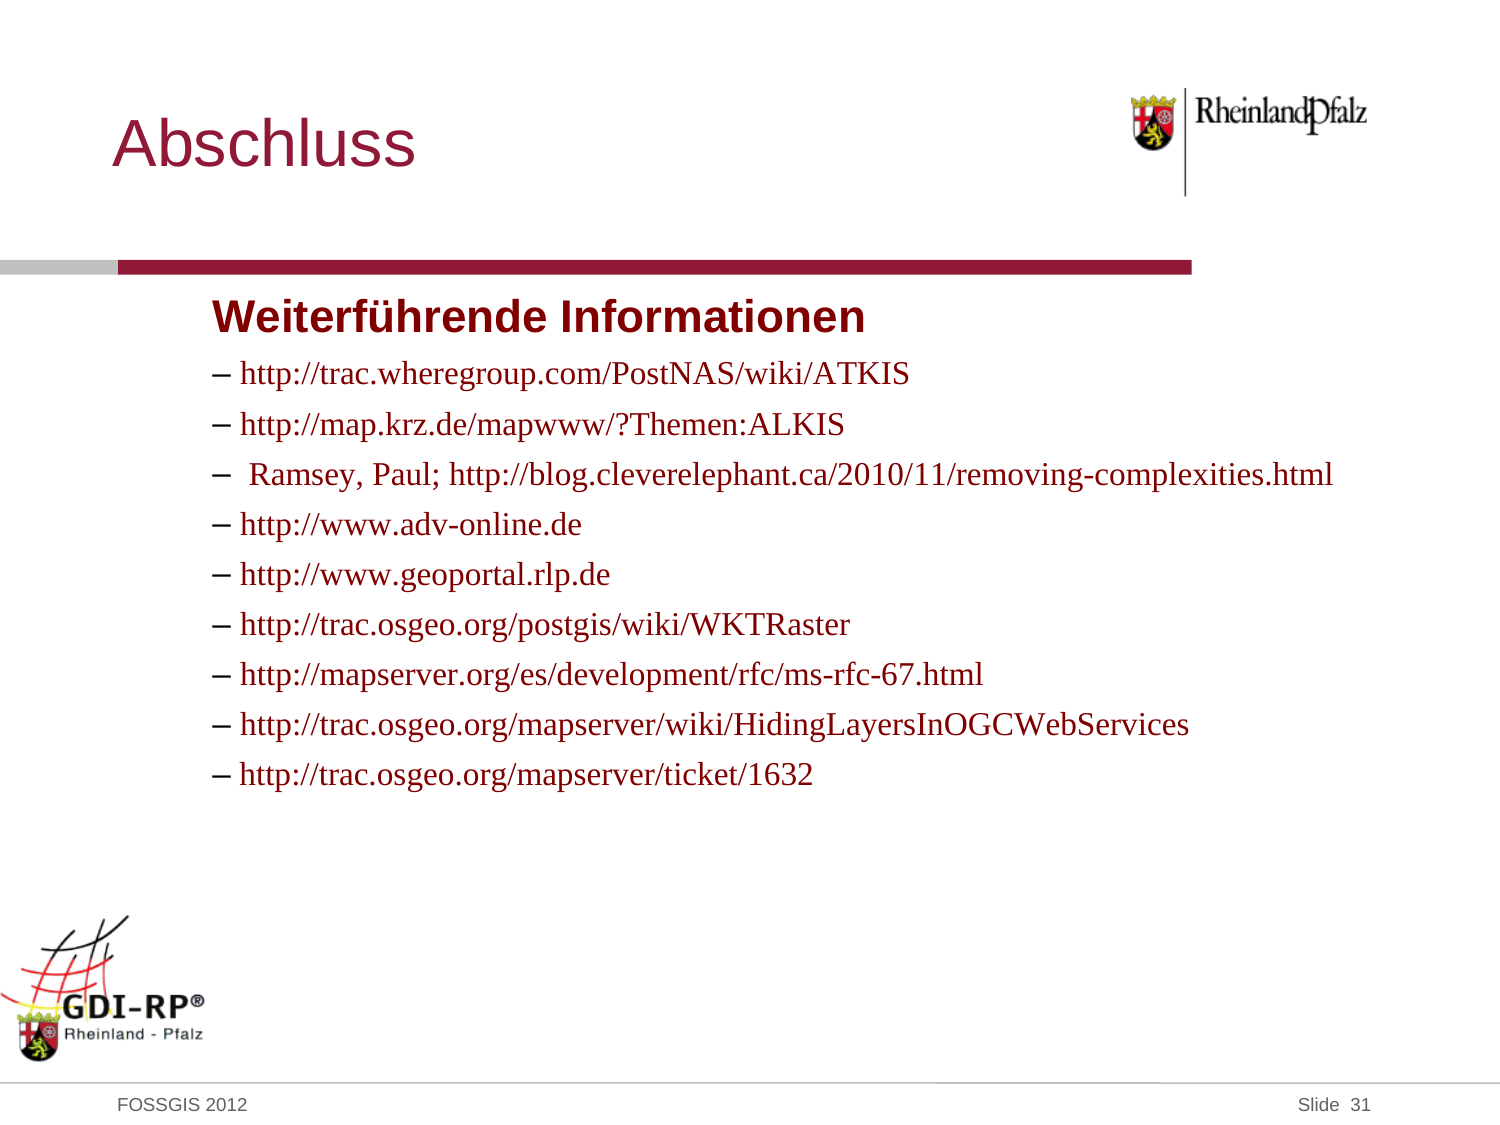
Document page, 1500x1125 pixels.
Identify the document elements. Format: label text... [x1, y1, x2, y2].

title Abschluss [112, 63, 1071, 224]
list Weiterführende Informationen http://trac.wheregroup.com/PostNAS/wiki/ATKIS http://map.krz.de/mapwww/?Themen:ALKIS Ramsey, Paul; http://blog.cleverelephant.ca/2010/11/removing-complexities.html http://www.adv-online.de http://www.geoportal.rlp.de http://trac.osgeo.org/postgis/wiki/WKTRaster http://mapserver.org/es/development/rfc/ms-rfc-67.html http://trac.osgeo.org/mapserver/wiki/HidingLayersInOGCWebServices http://trac.osgeo.org/mapserver/ticket/1632 [212, 295, 1477, 1031]
picture [1131, 88, 1447, 198]
picture [0, 915, 207, 1063]
